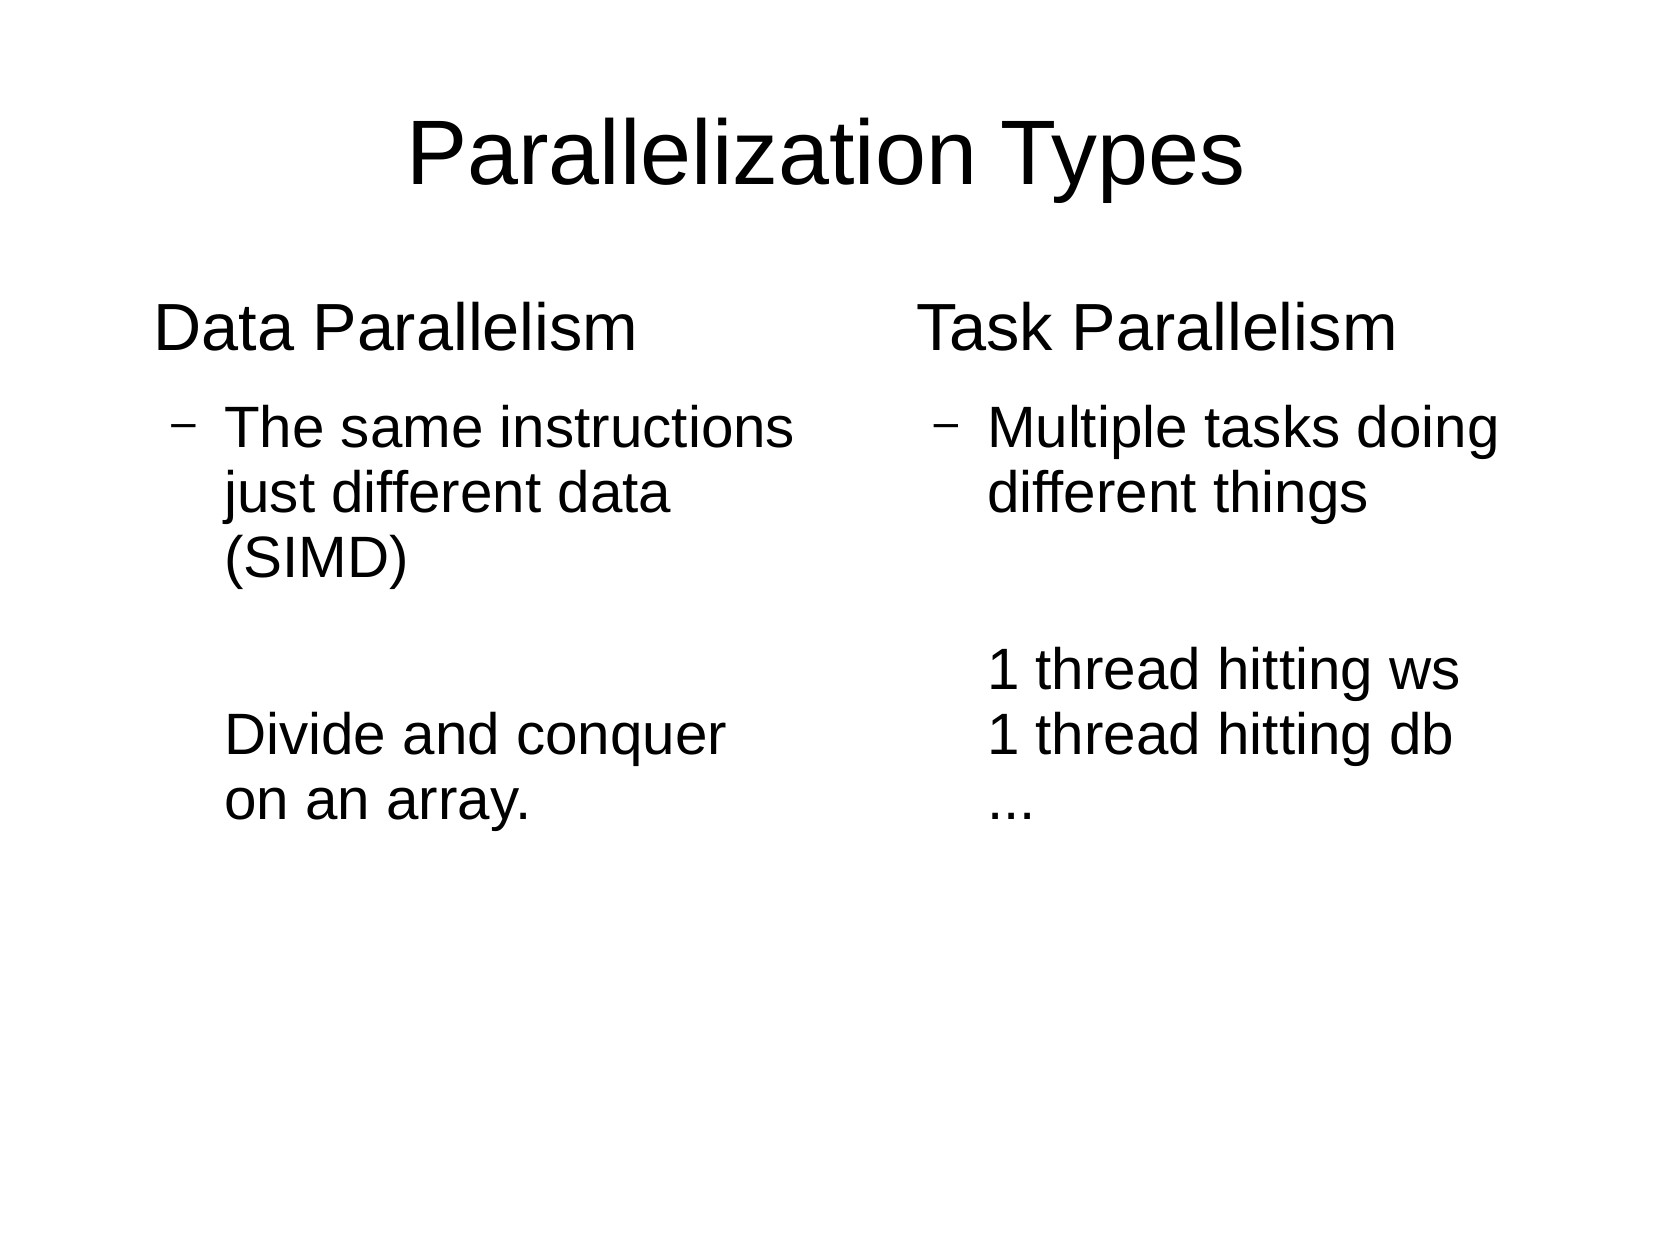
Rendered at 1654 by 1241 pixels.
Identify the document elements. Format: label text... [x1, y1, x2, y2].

list Task Parallelism Multiple tasks doing different things 1 thread hitting ws 1 thread hitting db ... [845, 290, 1572, 1010]
list Data Parallelism The same instructions just different data (SIMD) Divide and conquer on an array. [82, 290, 809, 1010]
title Parallelization Types [82, 49, 1571, 257]
